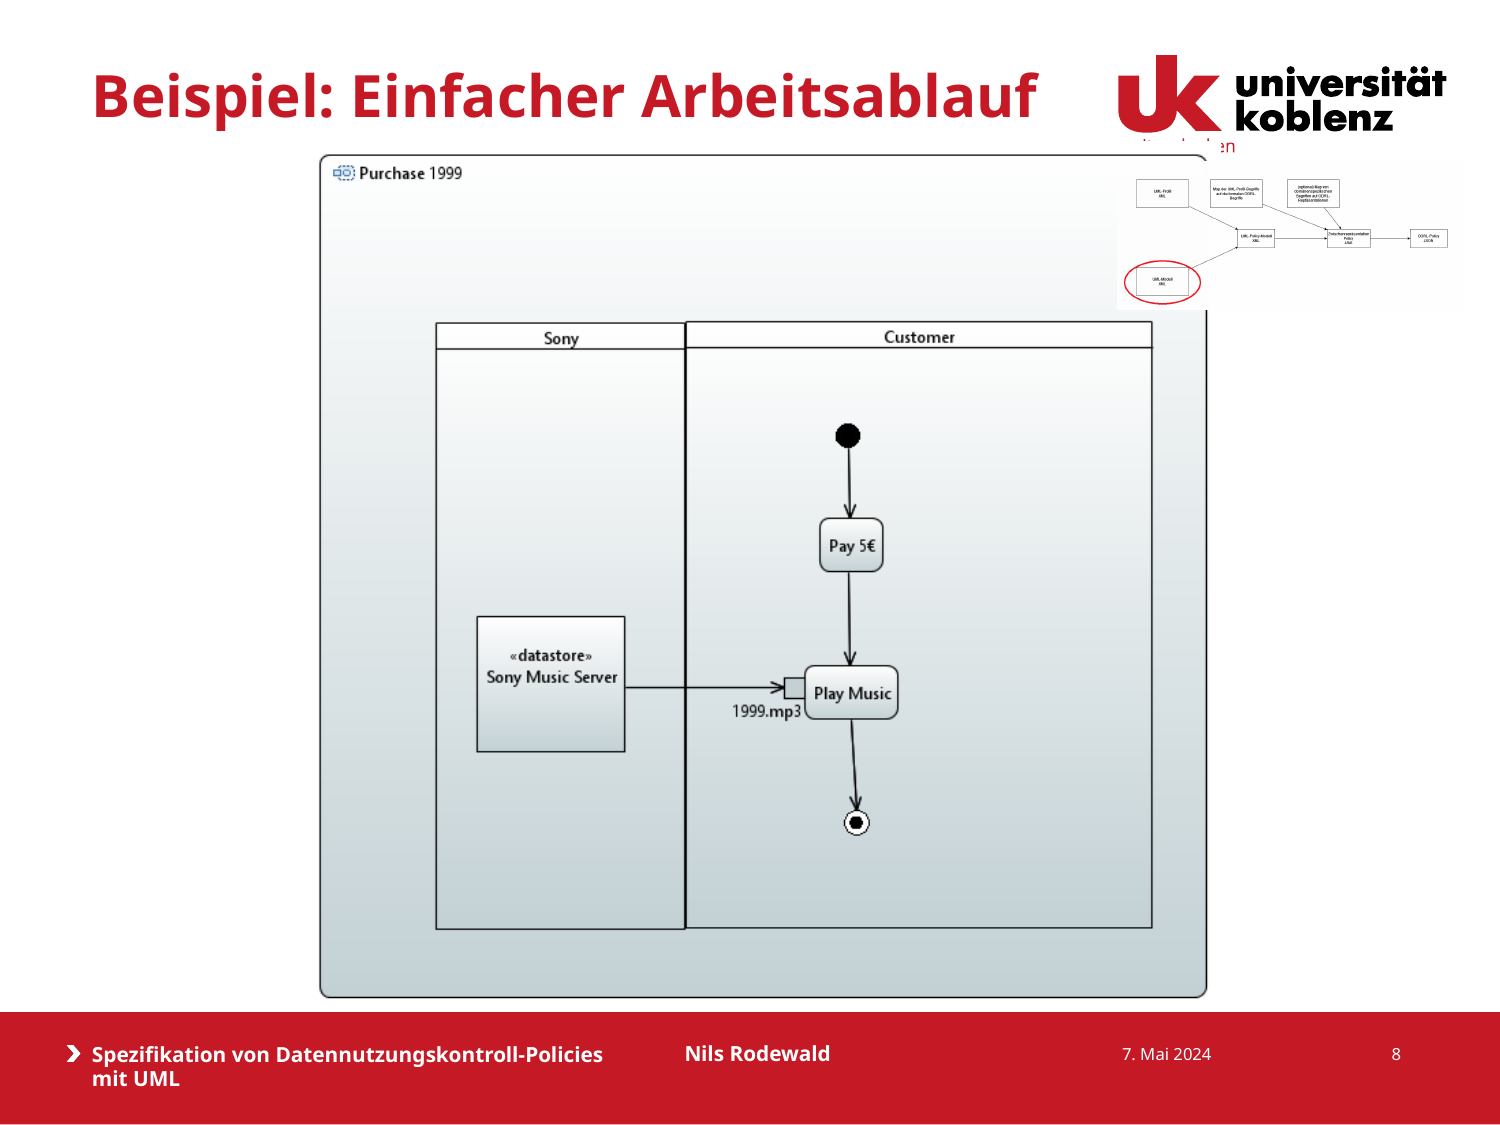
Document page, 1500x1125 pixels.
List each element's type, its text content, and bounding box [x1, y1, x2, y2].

title Beispiel: Einfacher Arbeitsablauf [77, 59, 1371, 142]
picture [306, 141, 1464, 1012]
